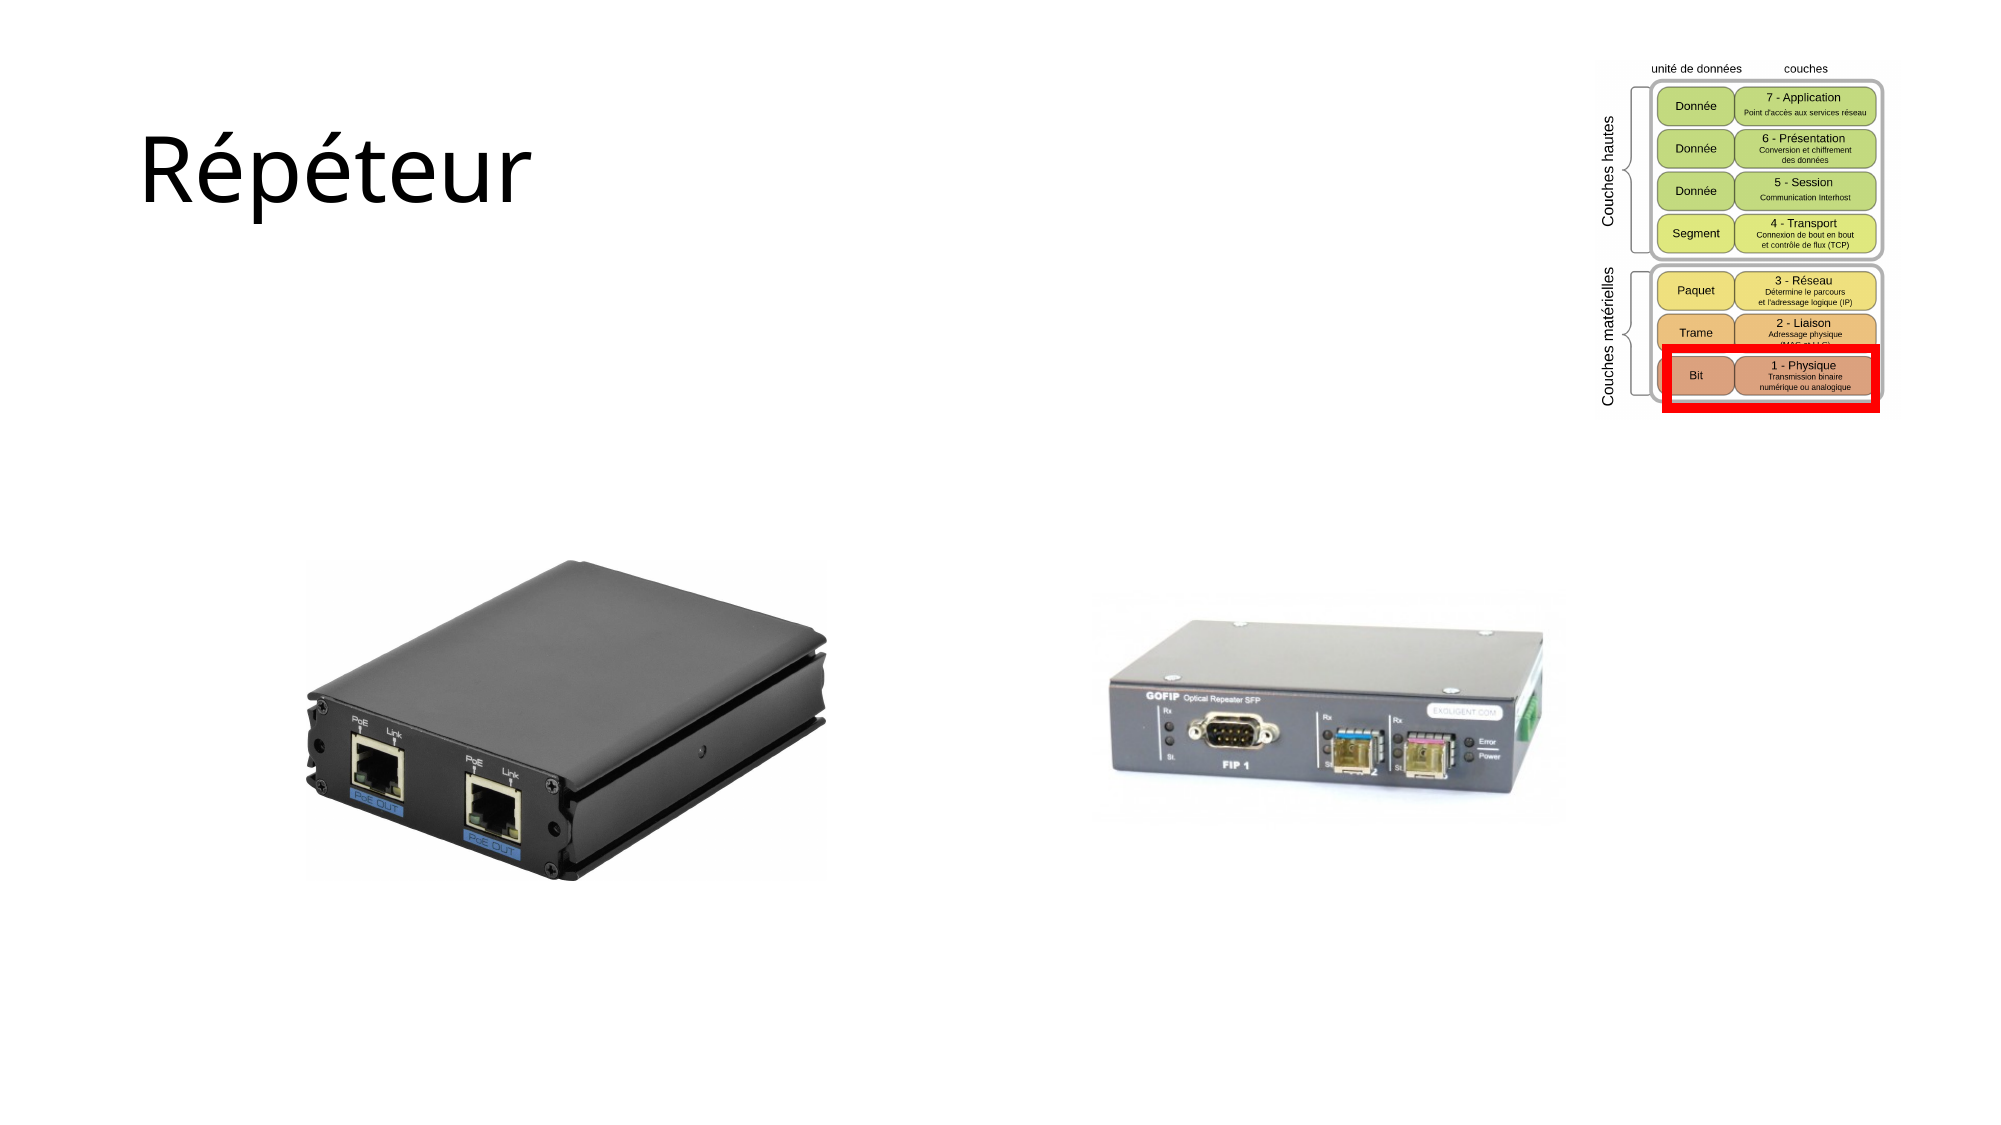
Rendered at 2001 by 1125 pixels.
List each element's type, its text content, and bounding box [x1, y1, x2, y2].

picture [1092, 471, 1566, 945]
title Répéteur [137, 59, 1863, 278]
picture [1595, 60, 1901, 420]
picture [306, 560, 827, 881]
